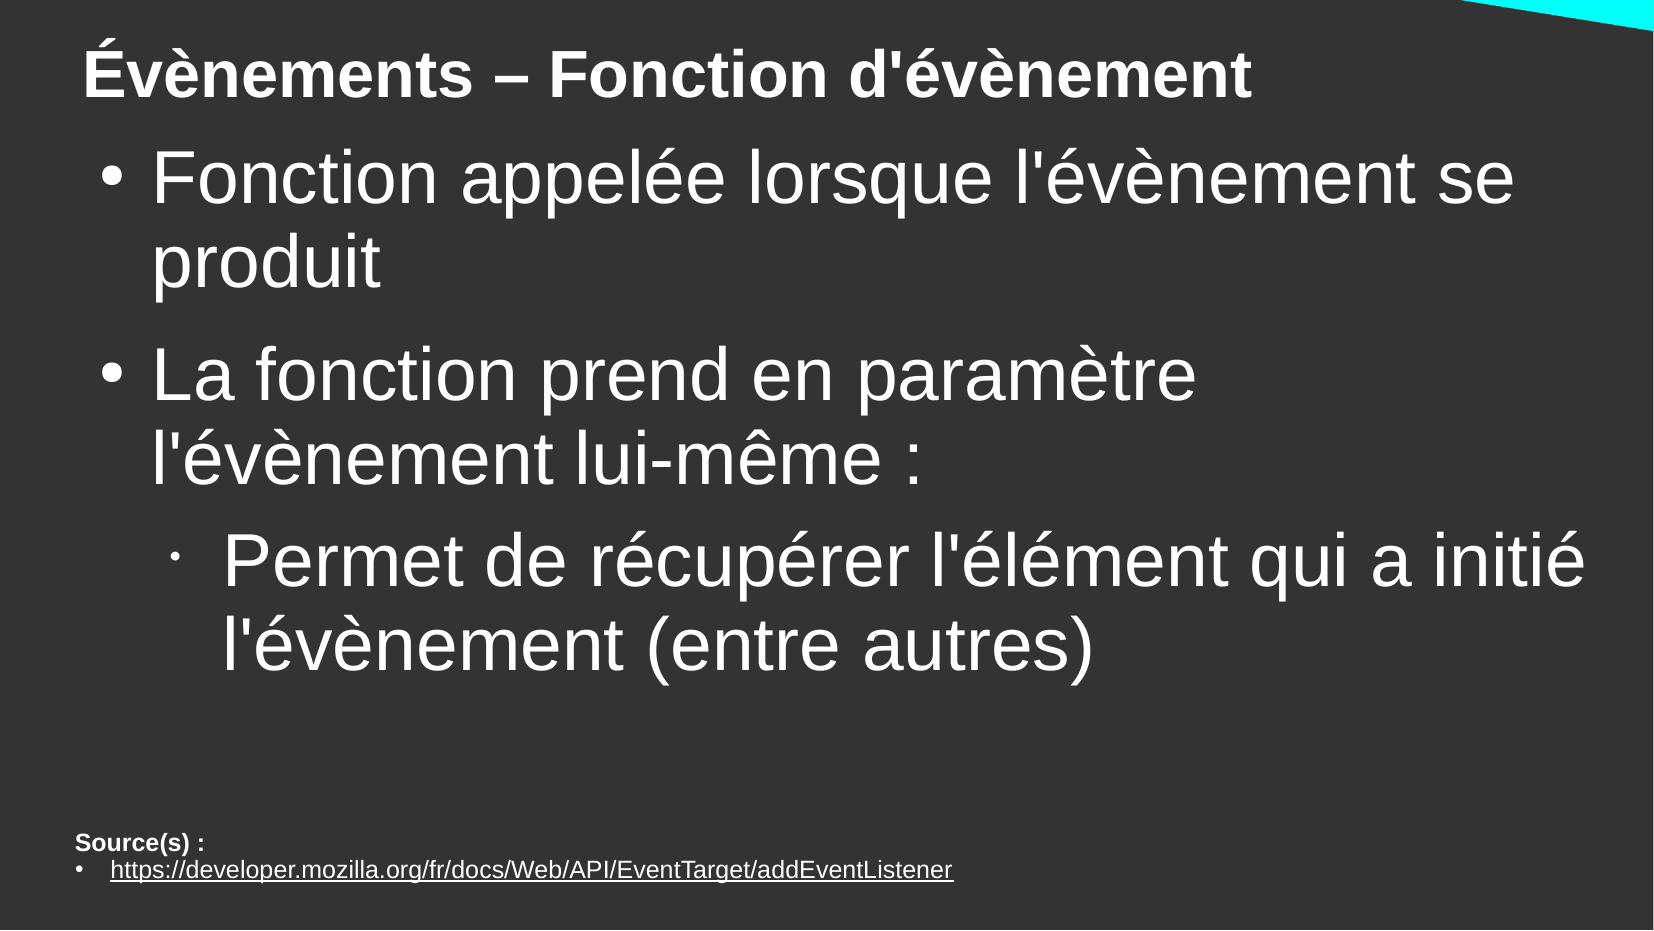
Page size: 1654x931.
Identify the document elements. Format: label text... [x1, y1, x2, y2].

text_box Source(s) : https://developer.mozilla.org/fr/docs/Web/API/EventTarget/addEventListener [60, 820, 1583, 892]
text_box [1460, 0, 1654, 32]
title Évènements – Fonction d'évènement [82, 37, 1571, 114]
list Fonction appelée lorsque l'évènement se produit La fonction prend en paramètre l'évènement lui-même : Permet de récupérer l'élément qui a initié l'évènement (entre autres) [80, 135, 1620, 745]
